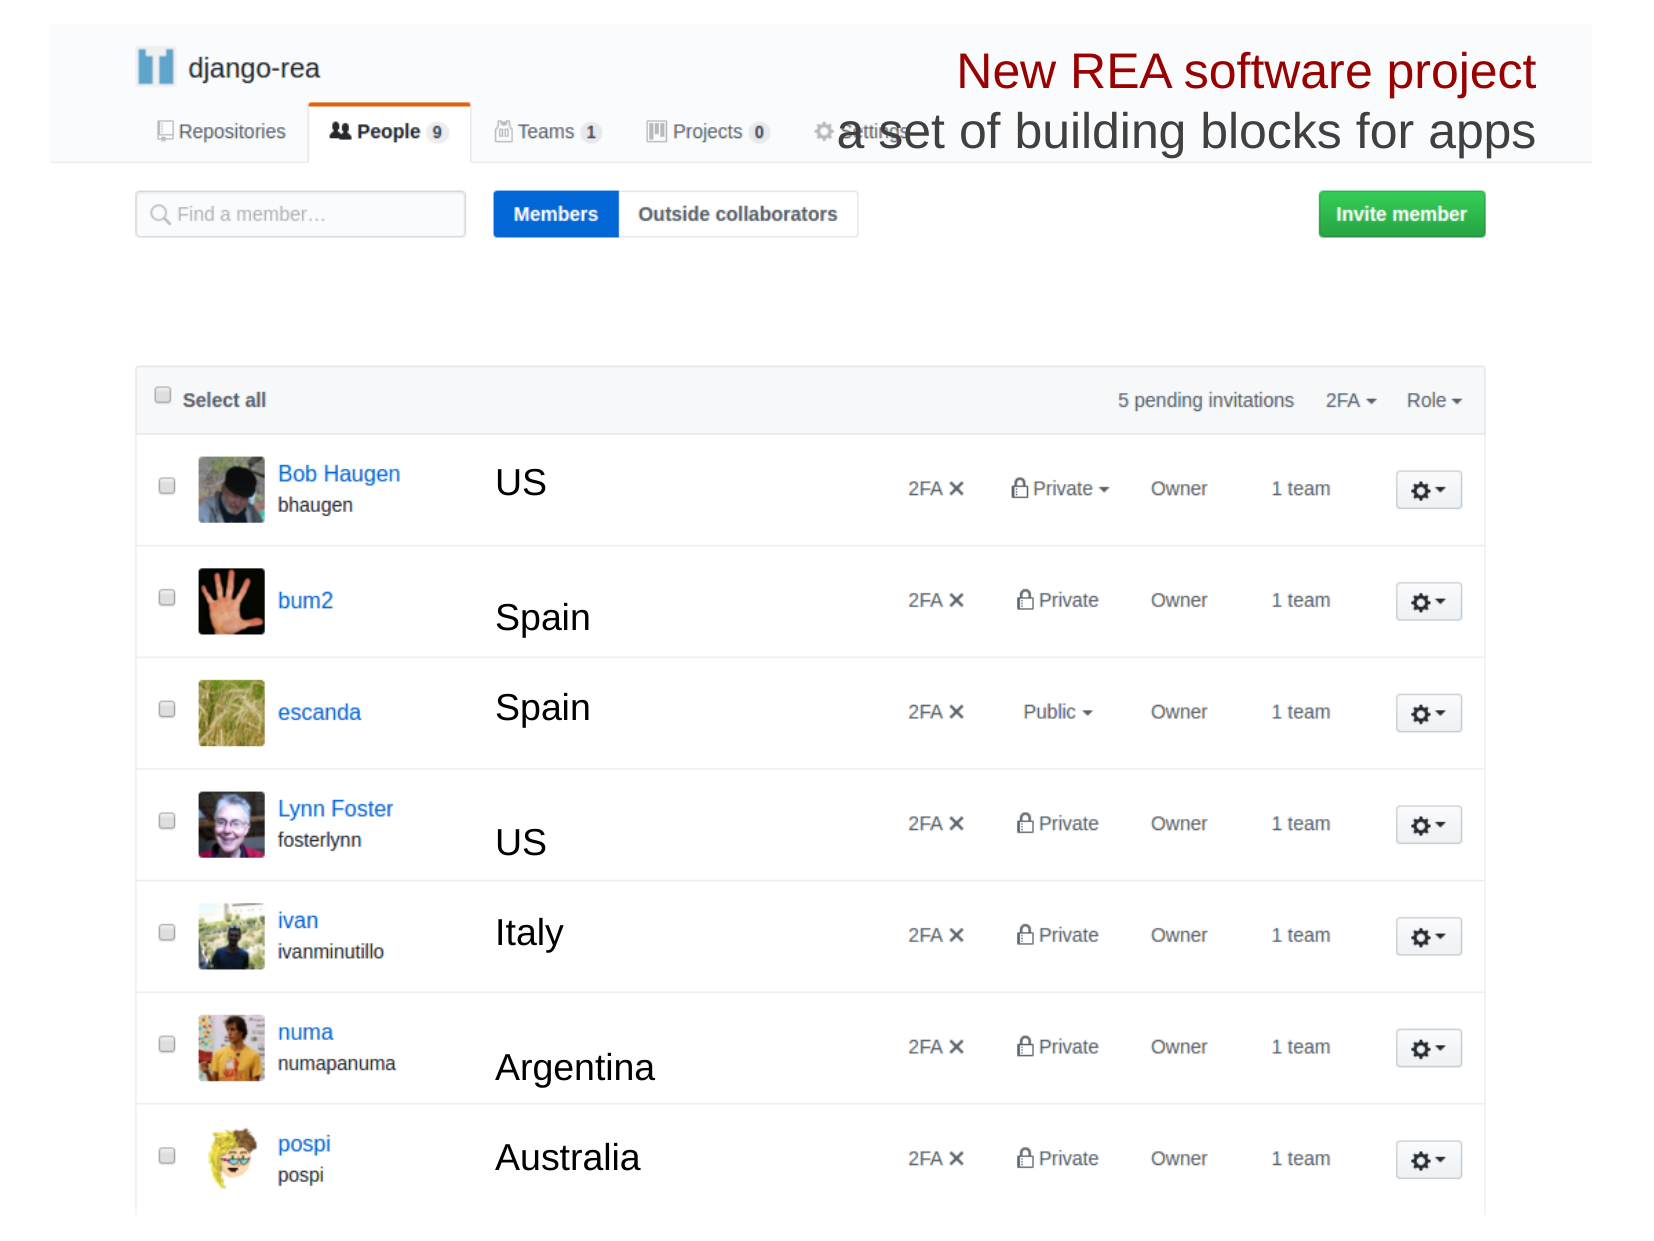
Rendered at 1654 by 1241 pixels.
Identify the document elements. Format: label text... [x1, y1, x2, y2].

picture [50, 24, 1592, 1216]
text_box US Spain Spain US Italy Argentina Australia [480, 443, 859, 1216]
text_box New REA software project a set of building blocks for apps [512, 23, 1552, 196]
